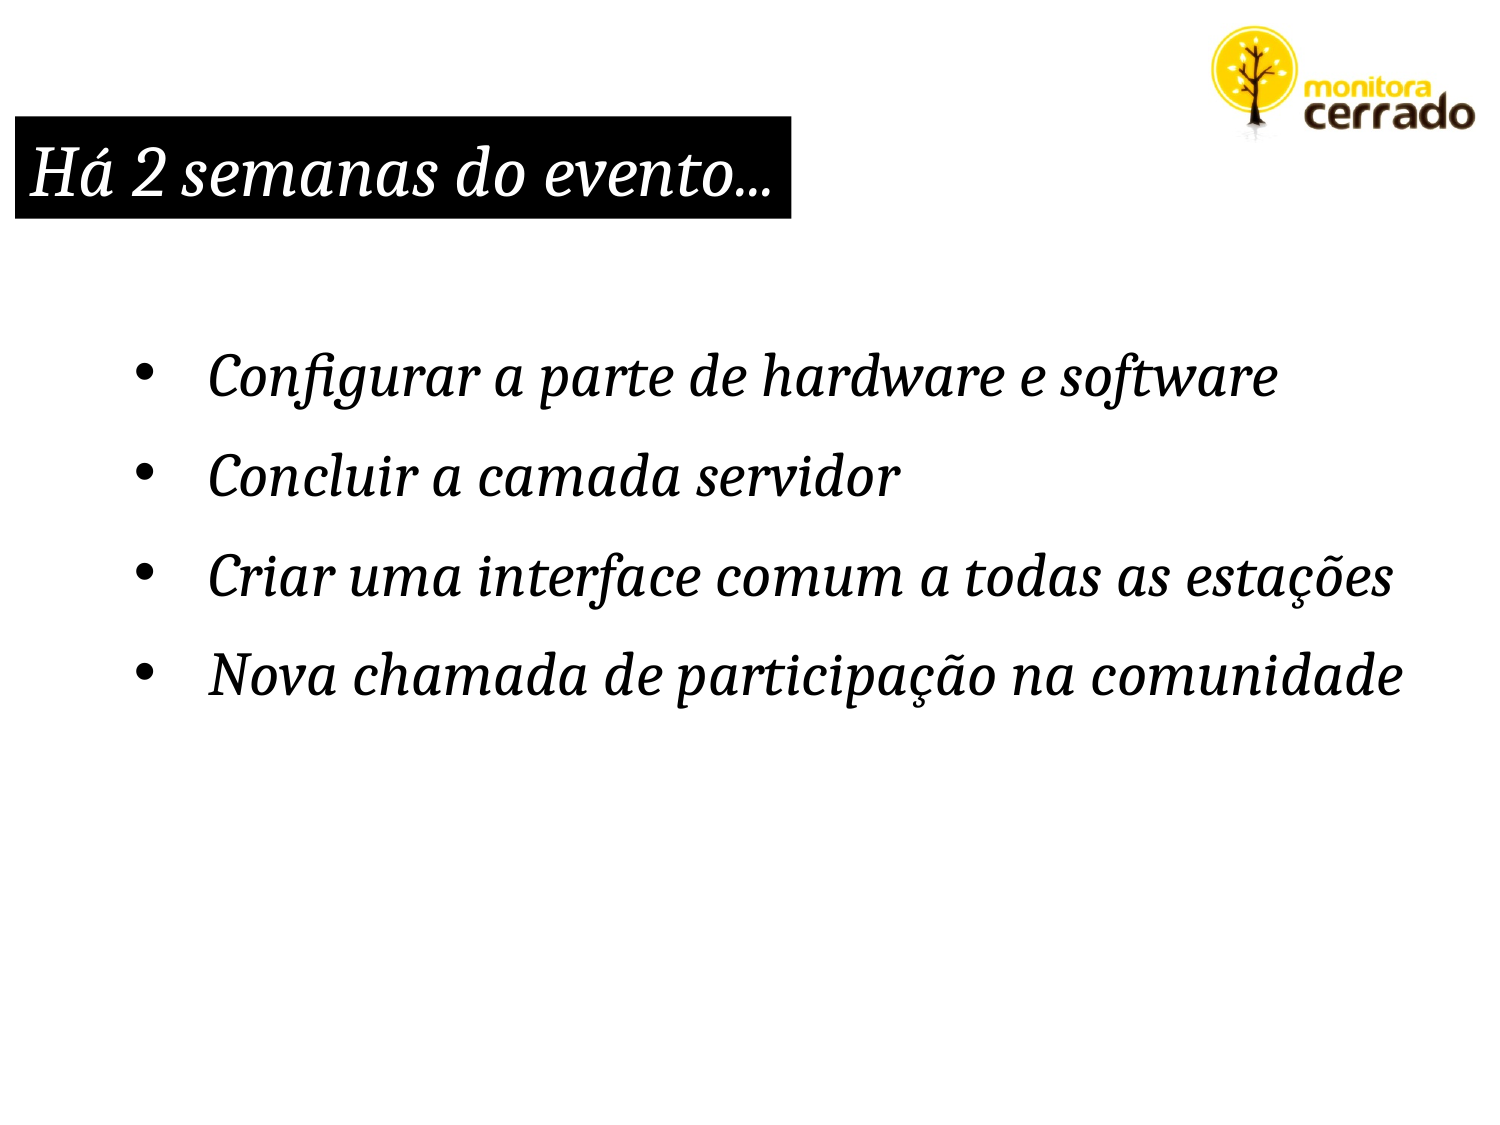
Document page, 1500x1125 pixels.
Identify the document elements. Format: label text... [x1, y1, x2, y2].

text_box Há 2 semanas do evento... [15, 116, 792, 219]
picture [1208, 23, 1476, 143]
text_box Configurar a parte de hardware e software Concluir a camada servidor Criar uma interface comum a todas as estações Nova chamada de participação na comunidade [119, 326, 1421, 716]
